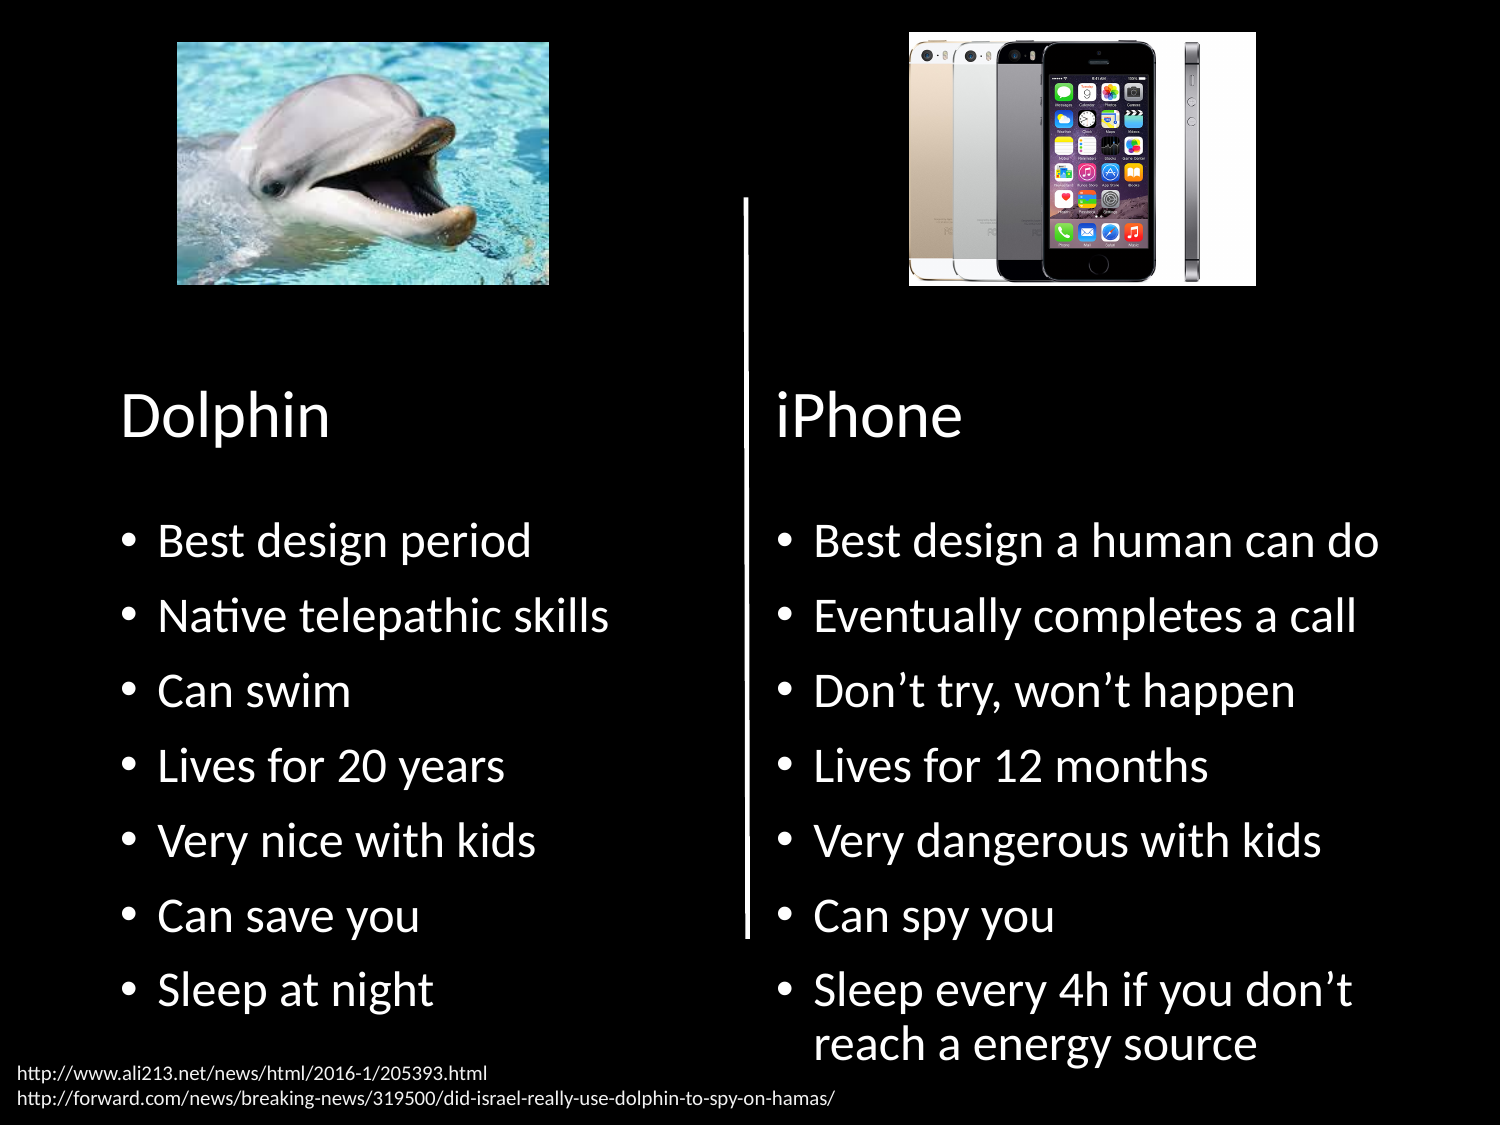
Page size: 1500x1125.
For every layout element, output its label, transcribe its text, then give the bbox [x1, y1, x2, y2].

text_box Best design period Native telepathic skills Can swim Lives for 20 years Very nice with kids Can save you Sleep at night [104, 507, 740, 1052]
text_box http://www.ali213.net/news/html/2016-1/205393.html http://forward.com/news/breaking-news/319500/did-israel-really-use-dolphin-to-spy-on-hamas/ [1, 1052, 906, 1118]
text_box iPhone [760, 372, 1399, 507]
text_box Dolphin [104, 372, 740, 507]
picture [909, 32, 1256, 286]
text_box Best design a human can do Eventually completes a call Don’t try, won’t happen Lives for 12 months Very dangerous with kids Can spy you Sleep every 4h if you don’t reach a energy source [760, 507, 1399, 1112]
picture [177, 42, 549, 285]
